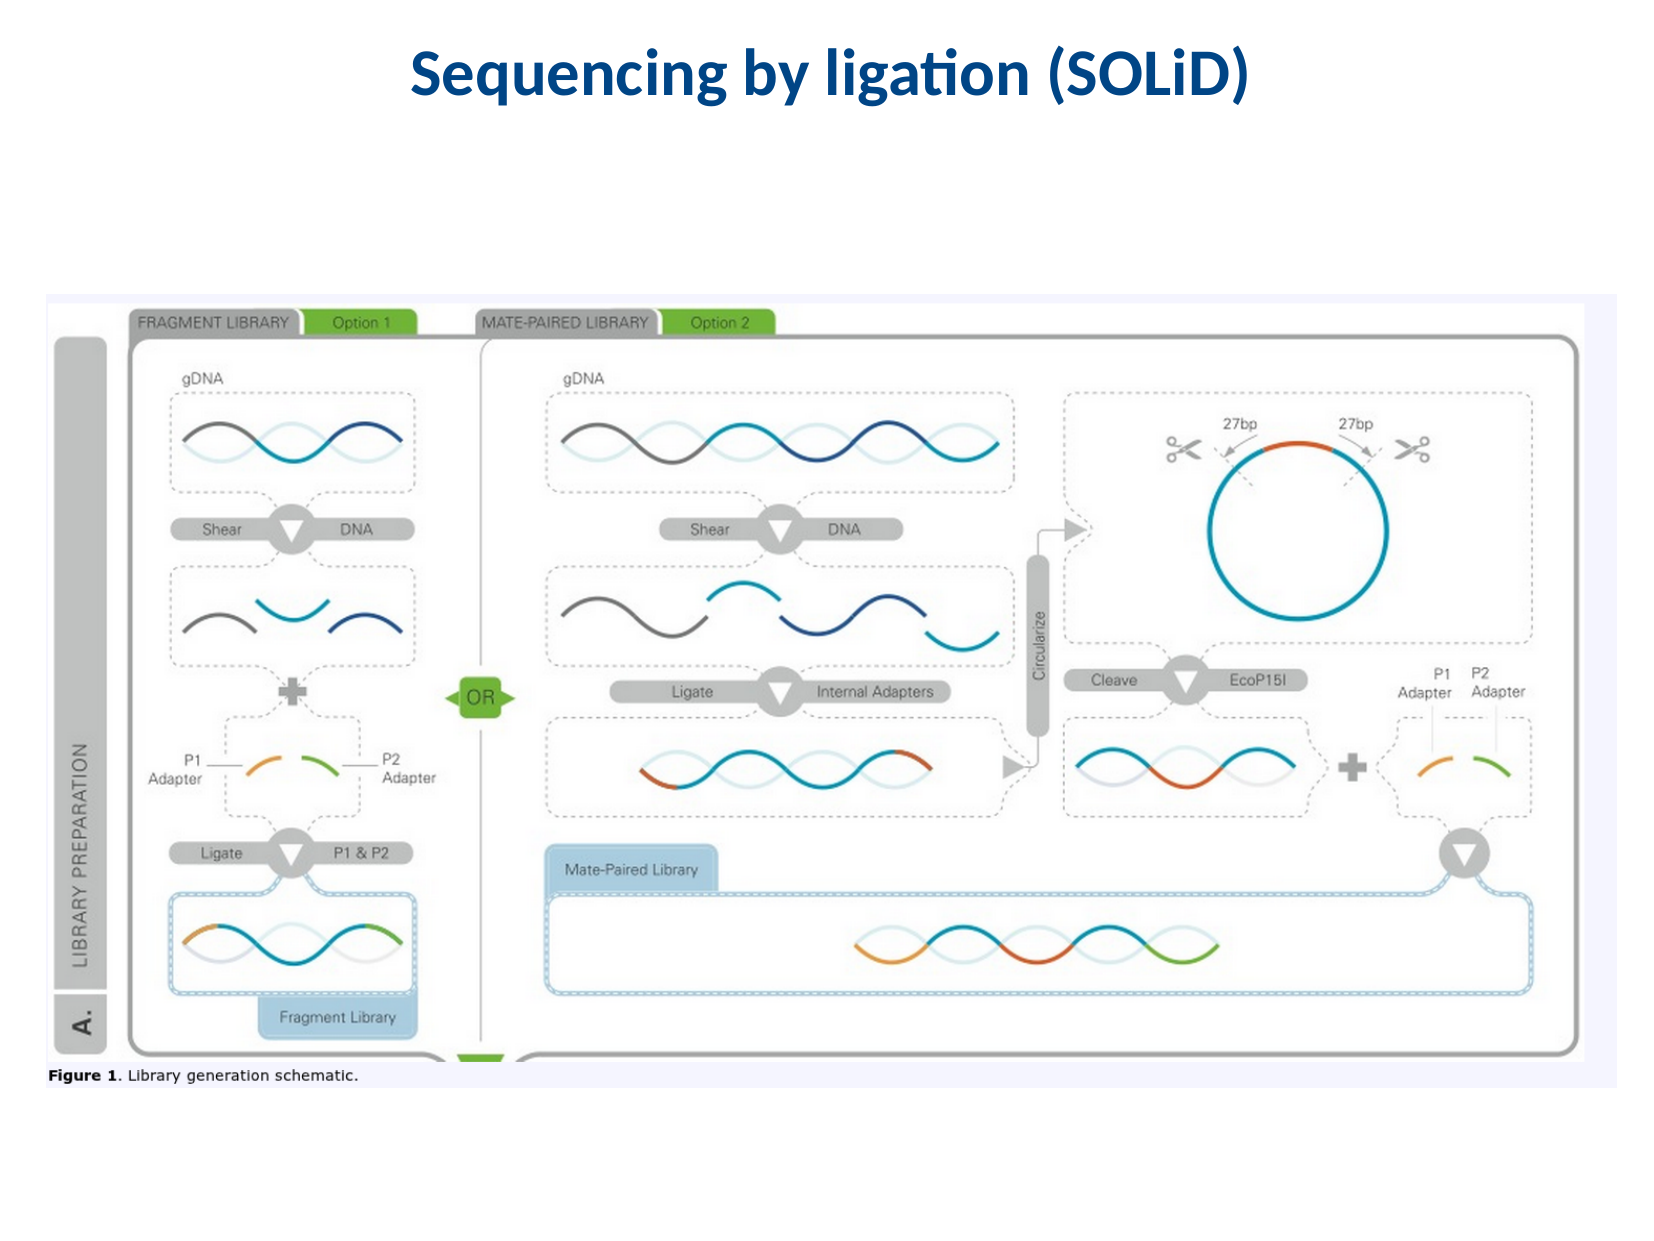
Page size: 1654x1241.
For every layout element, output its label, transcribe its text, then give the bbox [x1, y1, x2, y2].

title Sequencing by ligation (SOLiD) [86, 0, 1576, 158]
picture [46, 294, 1617, 1088]
